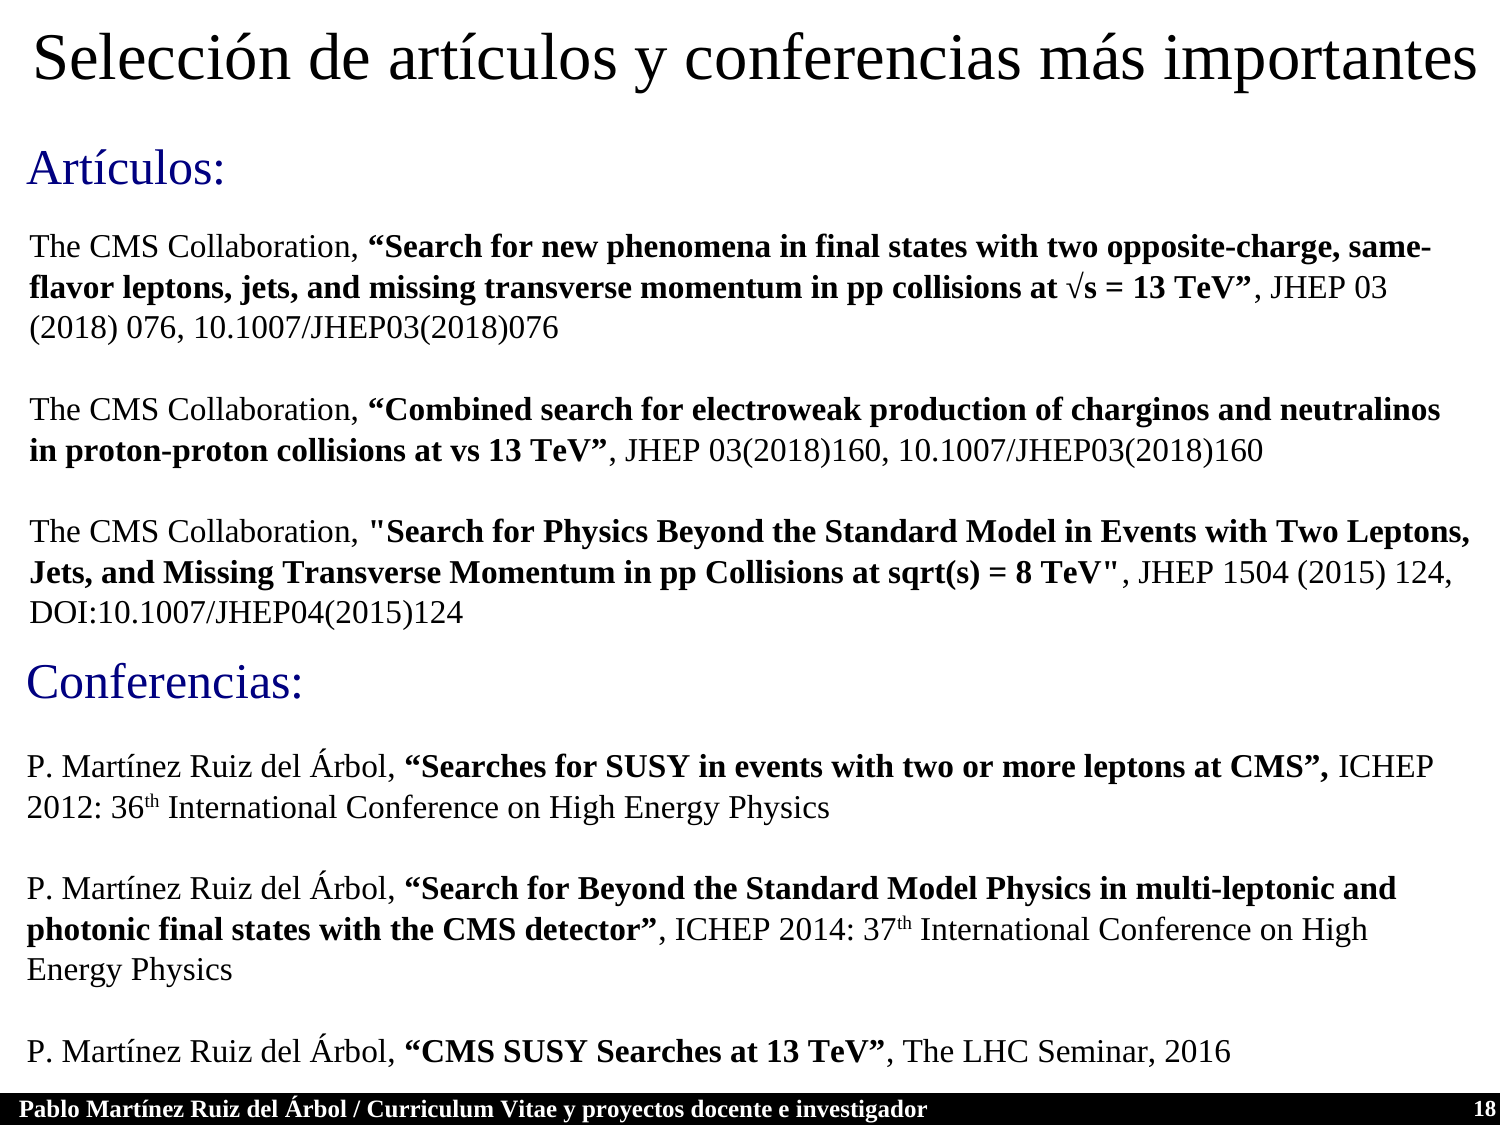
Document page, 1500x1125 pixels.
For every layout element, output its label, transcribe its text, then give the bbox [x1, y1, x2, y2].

text_box Conferencias: [11, 639, 669, 731]
text_box Artículos: [11, 125, 282, 217]
text_box P. Martínez Ruiz del Árbol, “Searches for SUSY in events with two or more leptons at CMS”, ICHEP 2012: 36th International Conference on High Energy Physics P. Martínez Ruiz del Árbol, “Search for Beyond the Standard Model Physics in multi-leptonic and photonic final states with the CMS detector”, ICHEP 2014: 37th International Conference on High Energy Physics P. Martínez Ruiz del Árbol, “CMS SUSY Searches at 13 TeV”, The LHC Seminar, 2016 [11, 735, 1487, 1087]
text_box The CMS Collaboration, “Search for new phenomena in final states with two opposite-charge, same-flavor leptons, jets, and missing transverse momentum in pp collisions at √s = 13 TeV”, JHEP 03 (2018) 076, 10.1007/JHEP03(2018)076 The CMS Collaboration, “Combined search for electroweak production of charginos and neutralinos in proton-proton collisions at vs 13 TeV”, JHEP 03(2018)160, 10.1007/JHEP03(2018)160 The CMS Collaboration, "Search for Physics Beyond the Standard Model in Events with Two Leptons, Jets, and Missing Transverse Momentum in pp Collisions at sqrt(s) = 8 TeV", JHEP 1504 (2015) 124, DOI:10.1007/JHEP04(2015)124 [14, 216, 1489, 679]
text_box Selección de artículos y conferencias más importantes [4, 3, 1500, 111]
